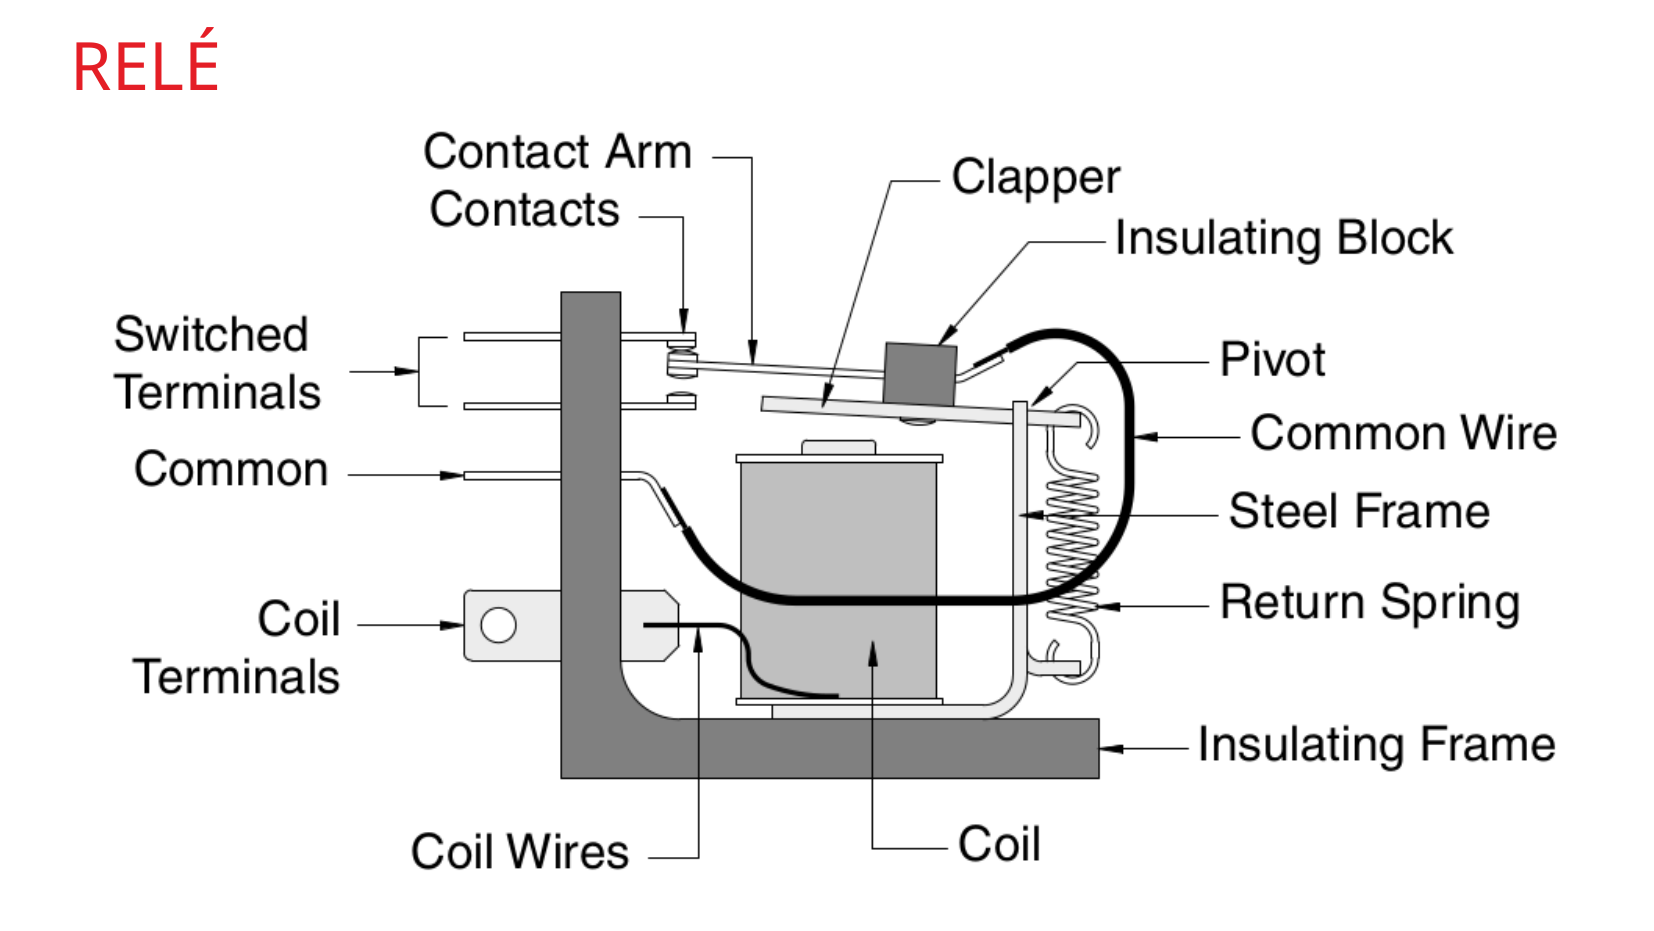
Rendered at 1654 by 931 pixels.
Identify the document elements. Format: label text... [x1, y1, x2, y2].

picture [65, 104, 1588, 892]
title RELÉ [70, 11, 1347, 118]
